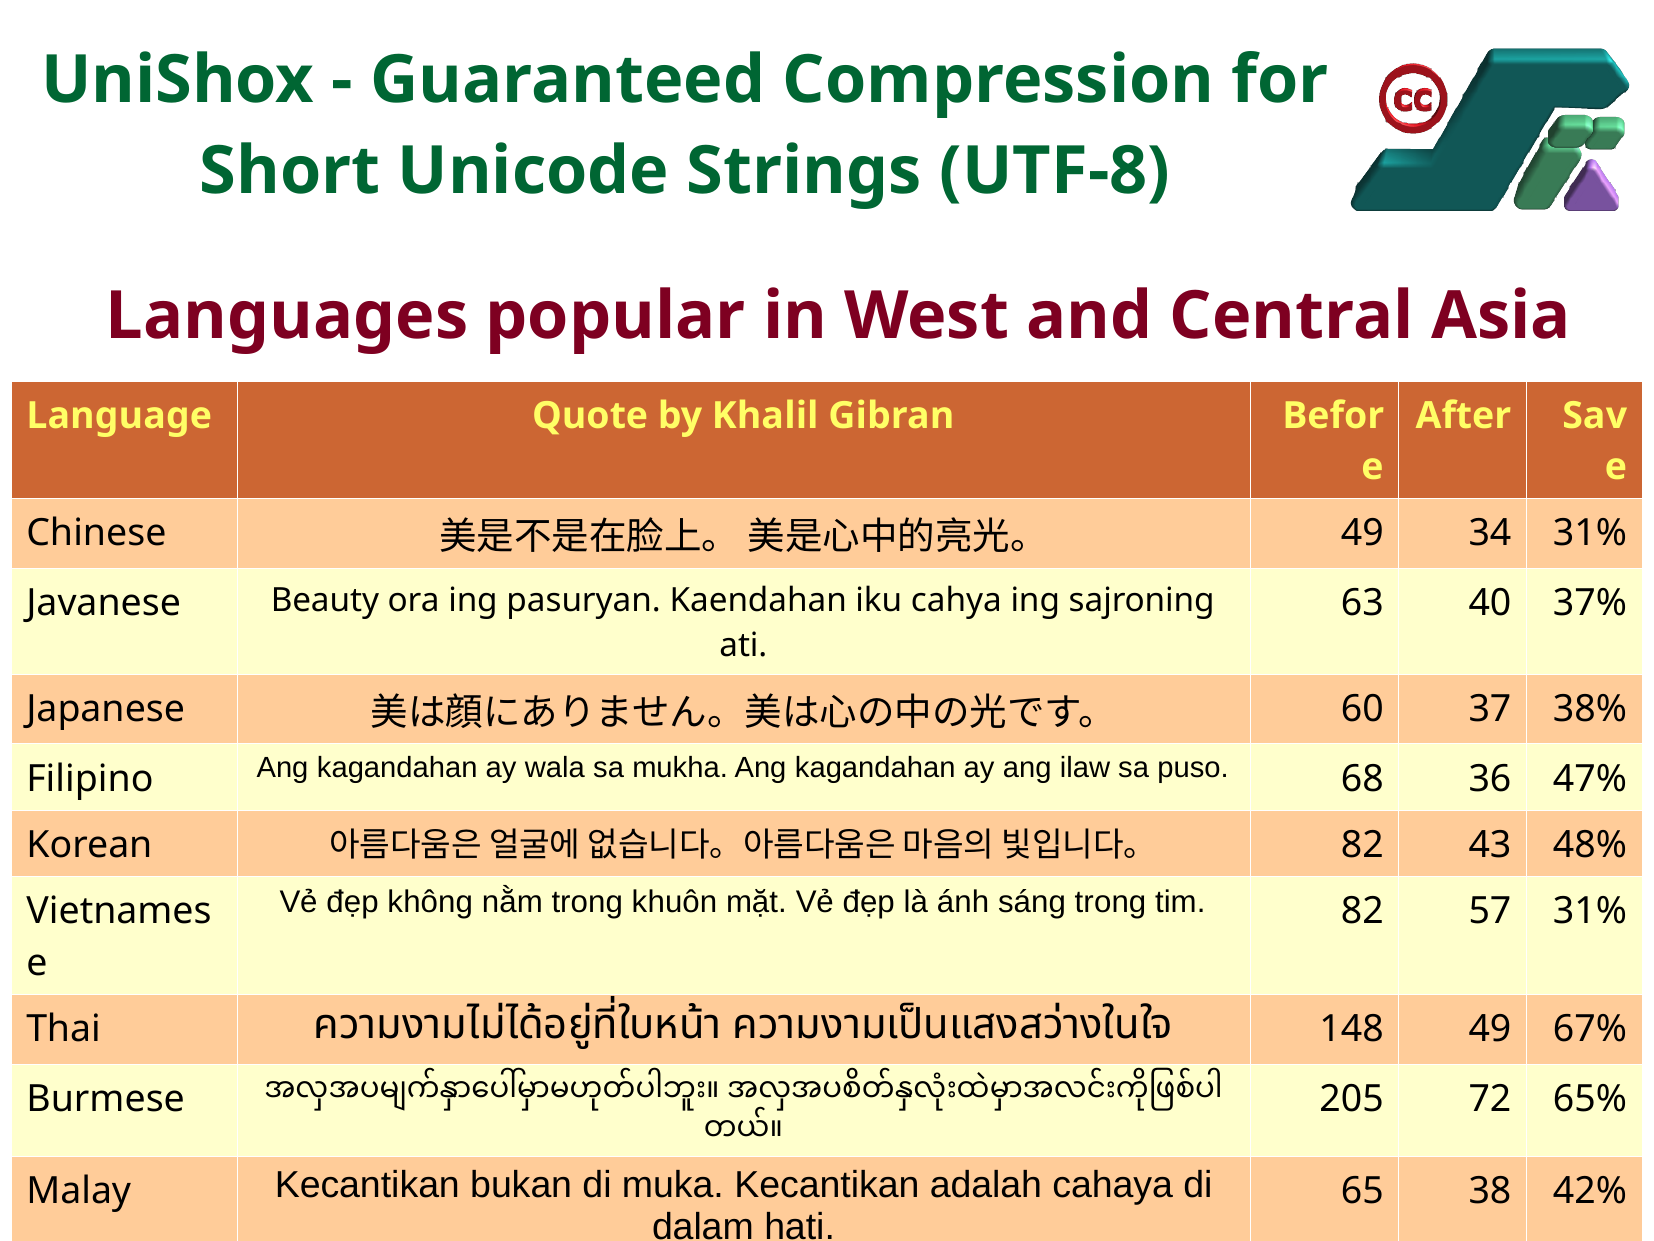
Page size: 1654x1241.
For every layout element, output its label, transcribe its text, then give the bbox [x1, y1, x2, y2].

table_cell Chinese [12, 499, 237, 568]
table_cell 37 [1399, 675, 1526, 743]
table_cell Thai [12, 995, 237, 1064]
table_cell Japanese [12, 675, 237, 743]
table_header Quote by Khalil Gibran [238, 382, 1250, 498]
table_cell 38% [1527, 675, 1642, 743]
table_cell 美は顔にありません。美は心の中の光です。 [238, 675, 1250, 743]
table_cell 36 [1399, 744, 1526, 810]
table_cell 40 [1399, 569, 1526, 674]
table_cell 82 [1251, 811, 1398, 876]
text_box UniShox - Guaranteed Compression for Short Unicode Strings (UTF-8) [23, 24, 1347, 237]
table_cell Vẻ đẹp không nằm trong khuôn mặt. Vẻ đẹp là ánh sáng trong tim. [238, 877, 1250, 994]
table_cell 43 [1399, 811, 1526, 876]
table_cell 아름다움은 얼굴에 없습니다。아름다움은 마음의 빛입니다。 [238, 811, 1250, 876]
table_cell 72 [1399, 1065, 1526, 1156]
table_cell အလှအပမျက်နှာပေါ်မှာမဟုတ်ပါဘူး။ အလှအပစိတ်နှလုံးထဲမှာအလင်းကိုဖြစ်ပါတယ်။ [238, 1065, 1250, 1156]
table_cell 68 [1251, 744, 1398, 810]
table_cell 美是不是在脸上。 美是心中的亮光。 [238, 499, 1250, 568]
text_box Languages popular in West and Central Asia [59, 260, 1619, 367]
table_cell 49 [1251, 499, 1398, 568]
table_cell Korean [12, 811, 237, 876]
picture [1340, 47, 1631, 214]
table_cell Ang kagandahan ay wala sa mukha. Ang kagandahan ay ang ilaw sa puso. [238, 744, 1250, 810]
table_cell Filipino [12, 744, 237, 810]
table_cell 37% [1527, 569, 1642, 674]
table_cell 65% [1527, 1065, 1642, 1156]
table_cell Kecantikan bukan di muka. Kecantikan adalah cahaya di dalam hati. [238, 1157, 1250, 1241]
table_cell 67% [1527, 995, 1642, 1064]
table_header Save [1527, 382, 1642, 498]
table_cell 63 [1251, 569, 1398, 674]
table_cell 49 [1399, 995, 1526, 1064]
table_cell 48% [1527, 811, 1642, 876]
table_cell 205 [1251, 1065, 1398, 1156]
table_cell 31% [1527, 877, 1642, 994]
table_header Before [1251, 382, 1398, 498]
table_cell 38 [1399, 1157, 1526, 1241]
table_cell 60 [1251, 675, 1398, 743]
table_cell 148 [1251, 995, 1398, 1064]
table_cell 57 [1399, 877, 1526, 994]
table_cell Malay [12, 1157, 237, 1241]
table_header Language [12, 382, 237, 498]
table_cell ความงามไม่ได้อยู่ที่ใบหน้า ความงามเป็นแสงสว่างในใจ [238, 995, 1250, 1064]
table_cell Vietnamese [12, 877, 237, 994]
table_cell 82 [1251, 877, 1398, 994]
table_cell 34 [1399, 499, 1526, 568]
table_cell Burmese [12, 1065, 237, 1156]
table_cell 65 [1251, 1157, 1398, 1241]
table_cell 31% [1527, 499, 1642, 568]
table_cell Beauty ora ing pasuryan. Kaendahan iku cahya ing sajroning ati. [238, 569, 1250, 674]
table_cell 42% [1527, 1157, 1642, 1241]
table_cell 47% [1527, 744, 1642, 810]
table_header After [1399, 382, 1526, 498]
table_cell Javanese [12, 569, 237, 674]
